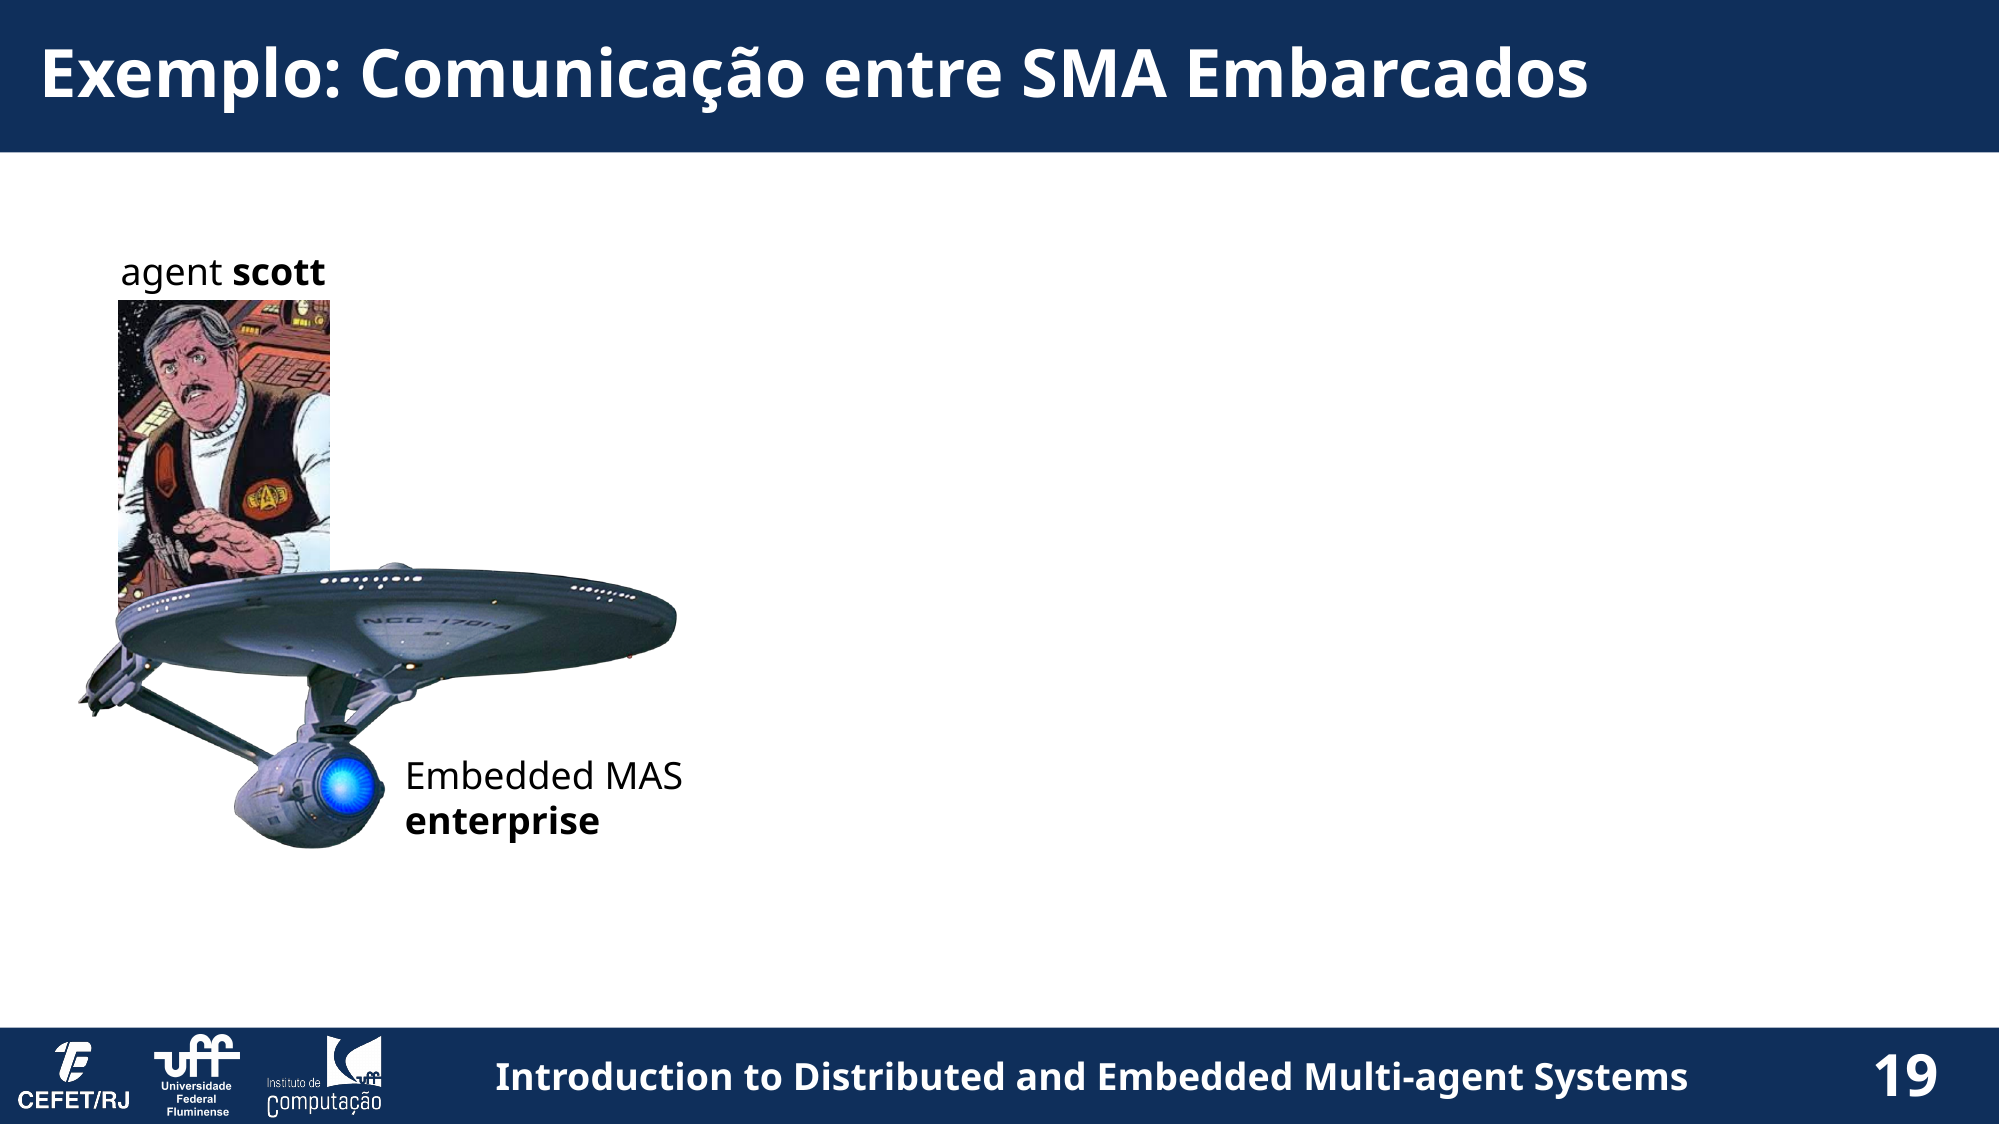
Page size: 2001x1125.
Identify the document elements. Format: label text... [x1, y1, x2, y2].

picture [265, 1033, 383, 1118]
text_box Embedded MAS enterprise [390, 745, 728, 850]
text_box agent scott [105, 240, 368, 301]
text_box Exemplo: Comunicação entre SMA Embarcados [25, 23, 1999, 119]
picture [18, 1021, 129, 1125]
picture [153, 1033, 241, 1121]
picture [77, 301, 677, 849]
